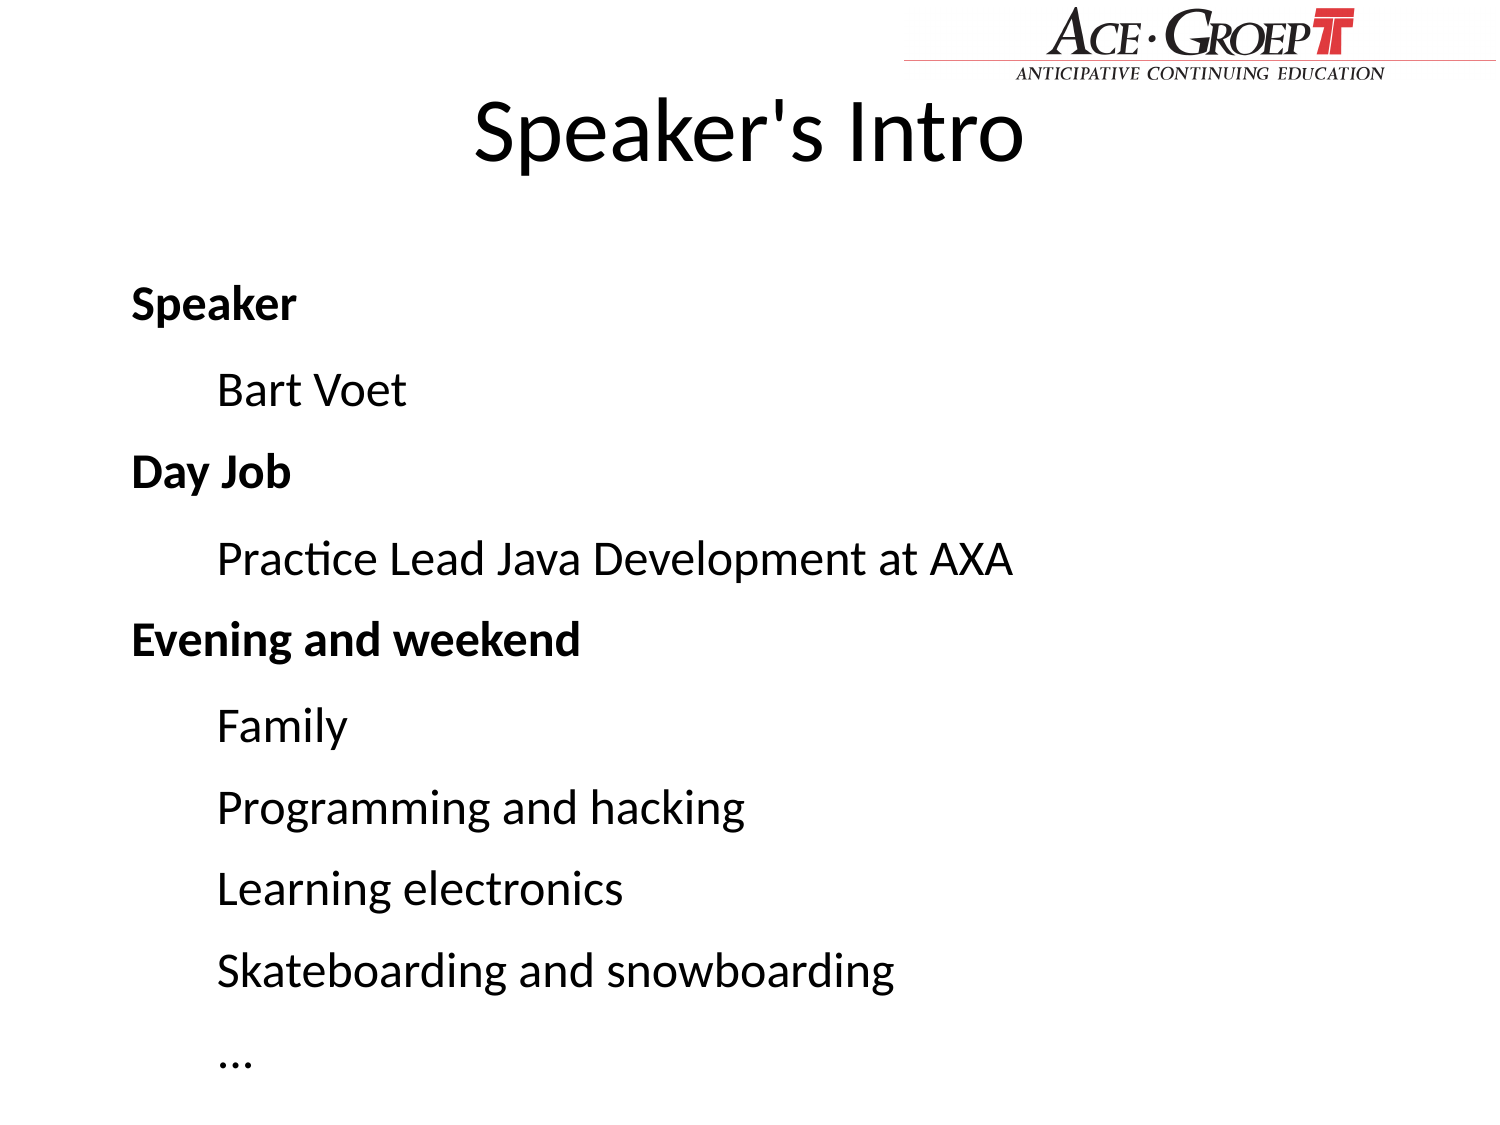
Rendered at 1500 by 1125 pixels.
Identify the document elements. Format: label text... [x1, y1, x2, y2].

list Speaker Bart Voet Day Job Practice Lead Java Development at AXA Evening and weekend Family Programming and hacking Learning electronics Skateboarding and snowboarding ... [60, 262, 1411, 1006]
picture [904, 7, 1496, 80]
title Speaker's Intro [75, 45, 1425, 233]
